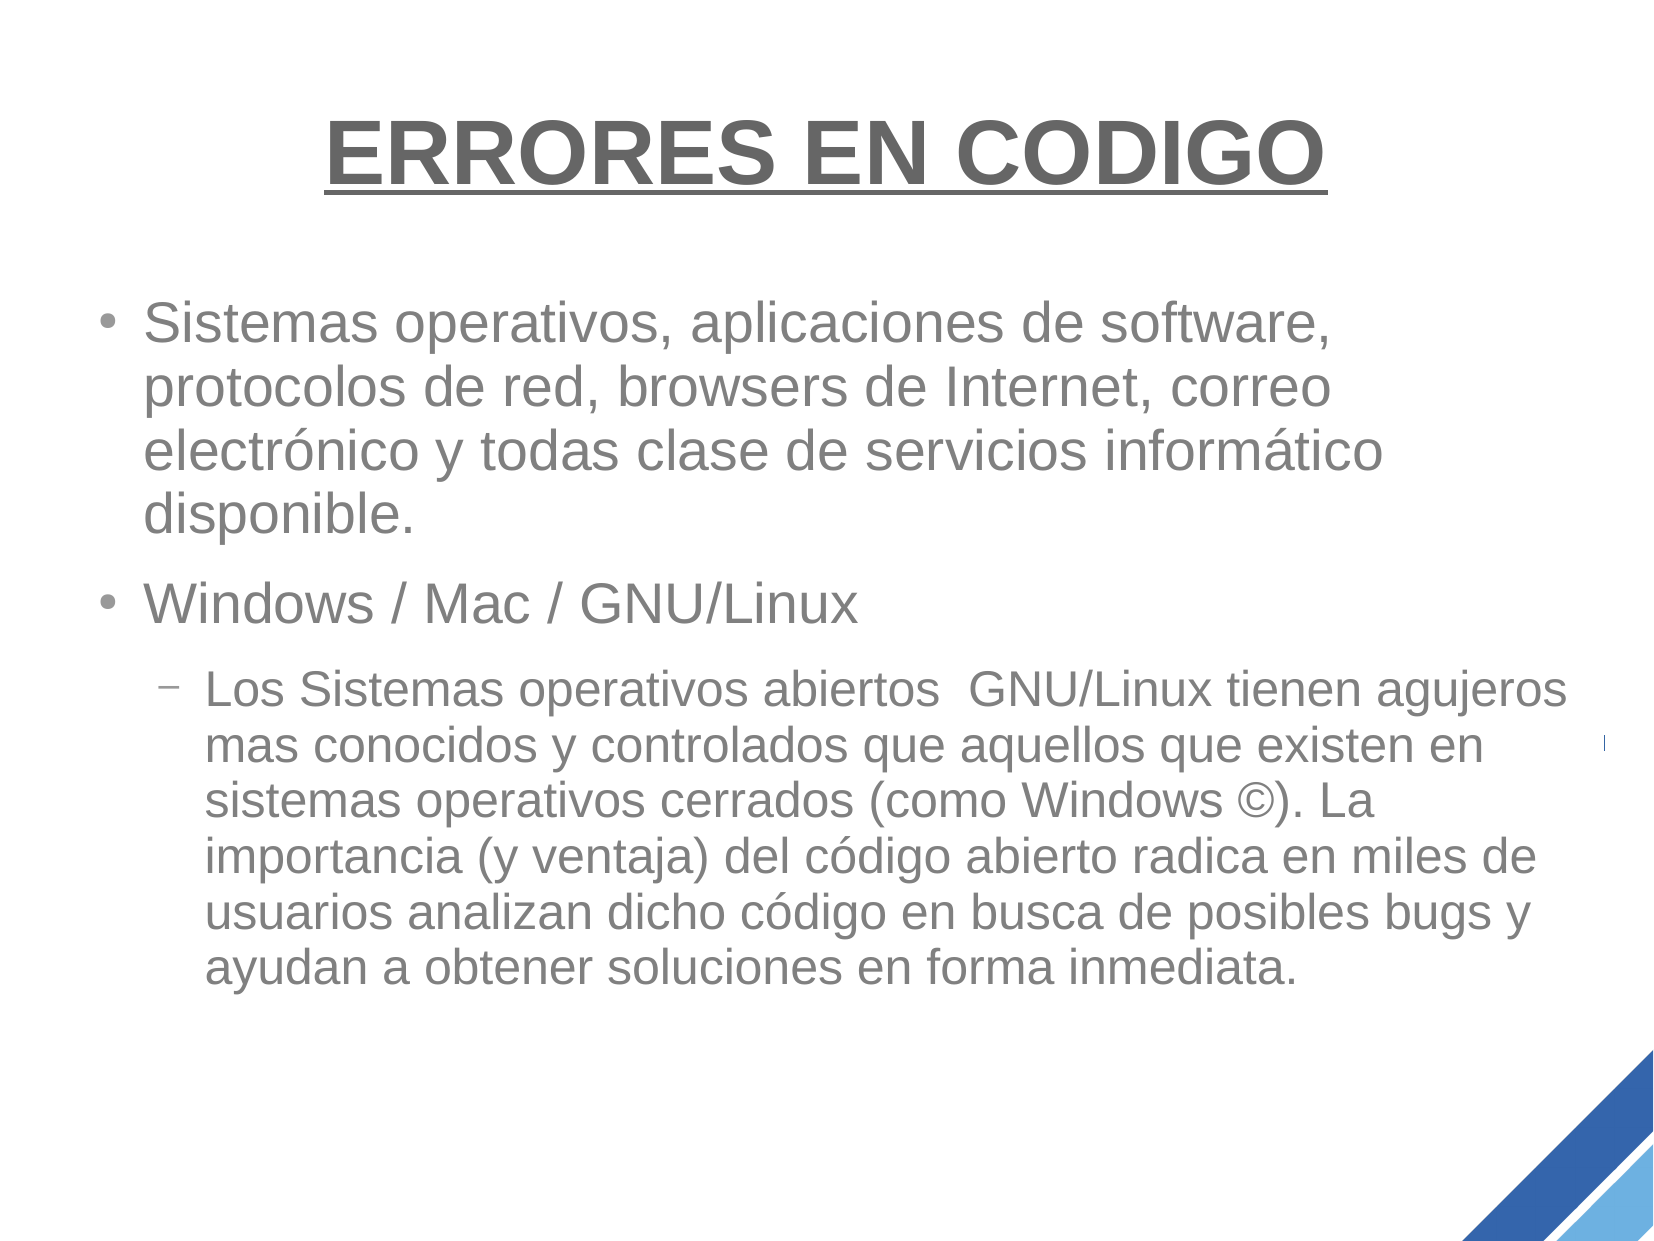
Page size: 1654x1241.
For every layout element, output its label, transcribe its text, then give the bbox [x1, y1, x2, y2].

picture [1457, 1049, 1654, 1241]
title ERRORES EN CODIGO [82, 49, 1571, 257]
list Sistemas operativos, aplicaciones de software, protocolos de red, browsers de Internet, correo electrónico y todas clase de servicios informático disponible. Windows / Mac / GNU/Linux Los Sistemas operativos abiertos GNU/Linux tienen agujeros mas conocidos y controlados que aquellos que existen en sistemas operativos cerrados (como Windows ©). La importancia (y ventaja) del código abierto radica en miles de usuarios analizan dicho código en busca de posibles bugs y ayudan a obtener soluciones en forma inmediata. [82, 290, 1571, 1010]
